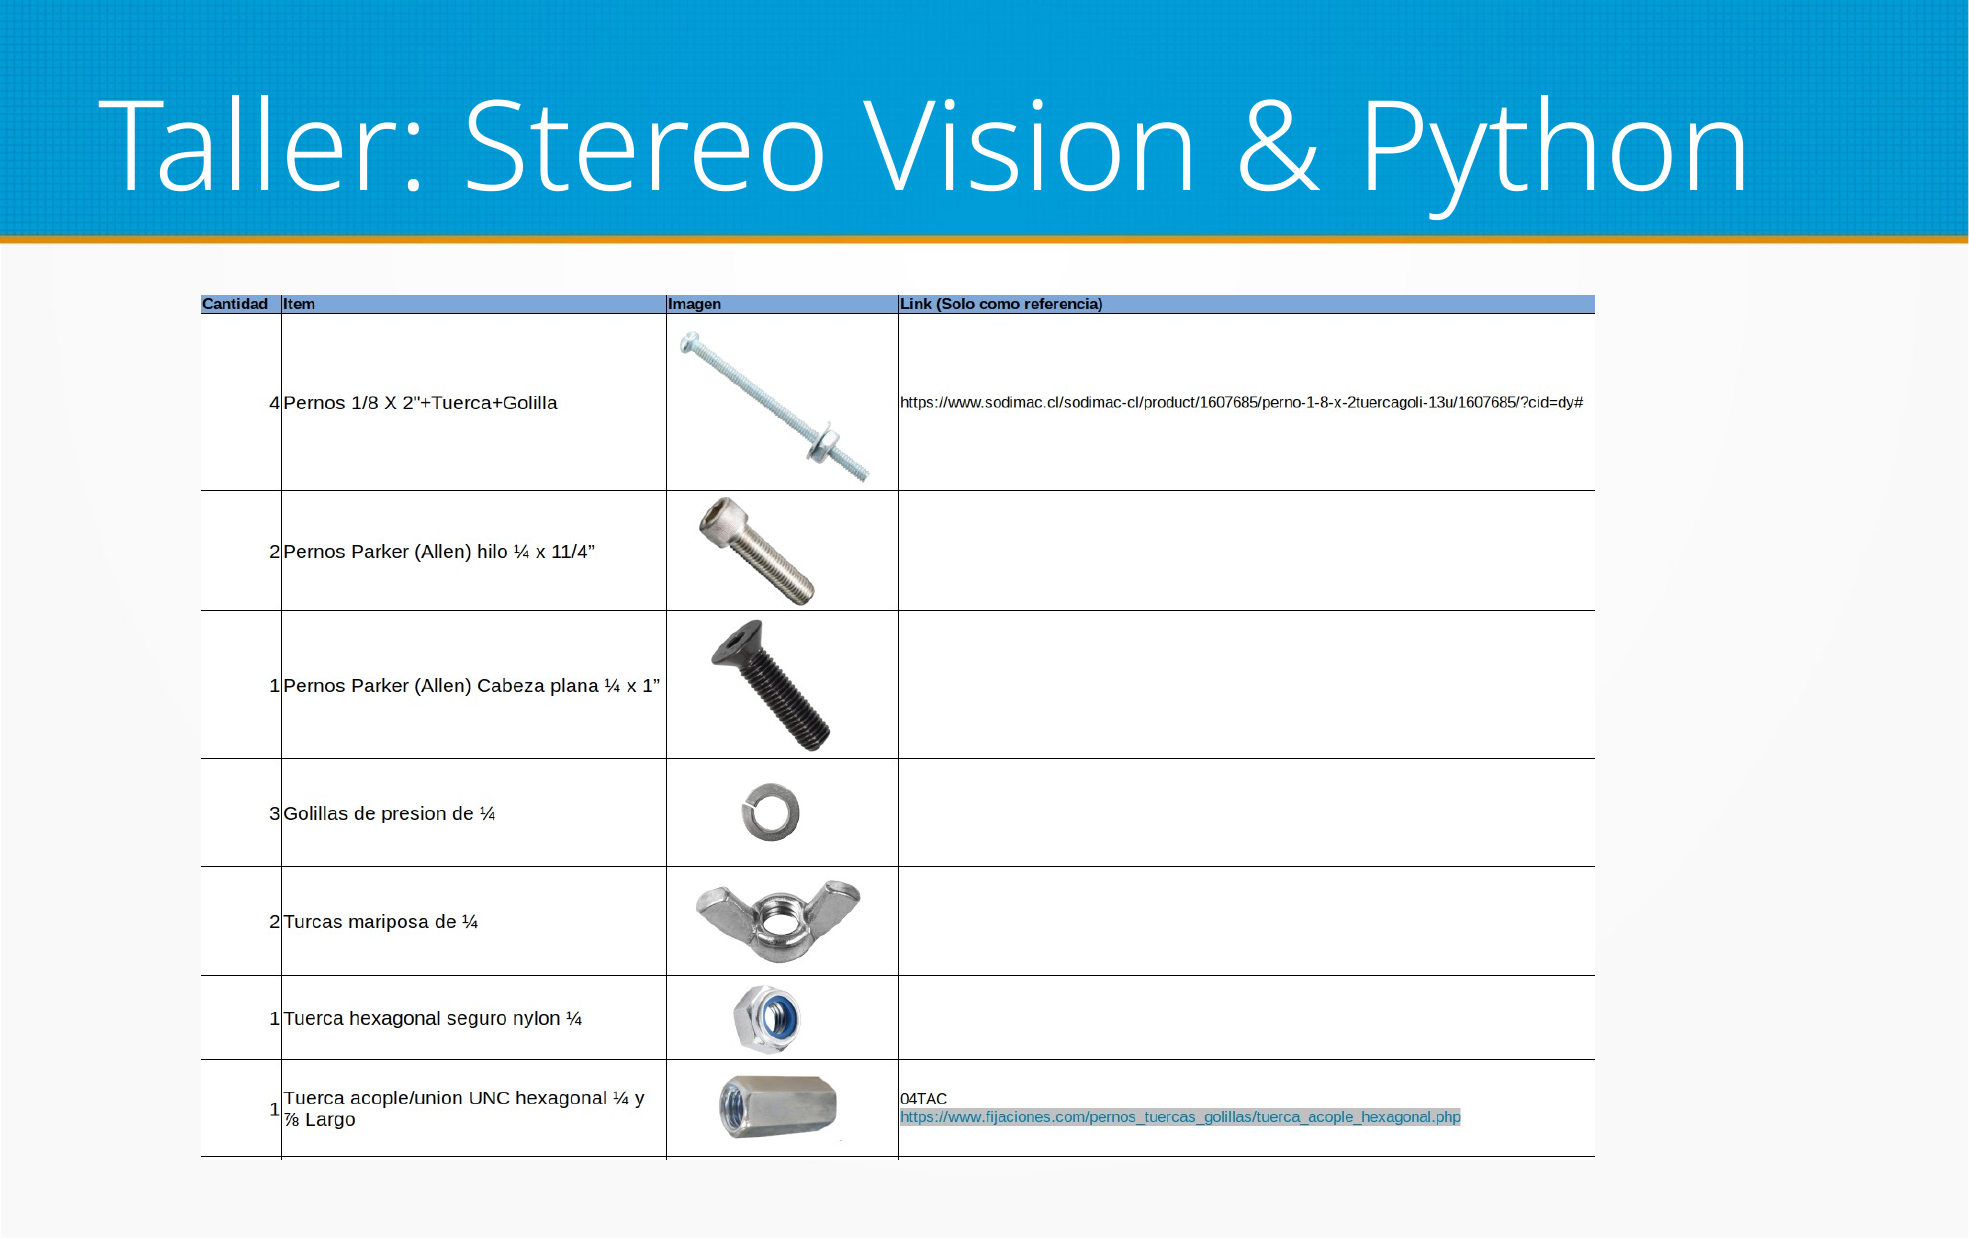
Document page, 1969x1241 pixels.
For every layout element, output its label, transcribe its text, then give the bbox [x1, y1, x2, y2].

picture [0, 233, 1969, 1241]
title Taller: Stereo Vision & Python [98, 19, 1870, 227]
